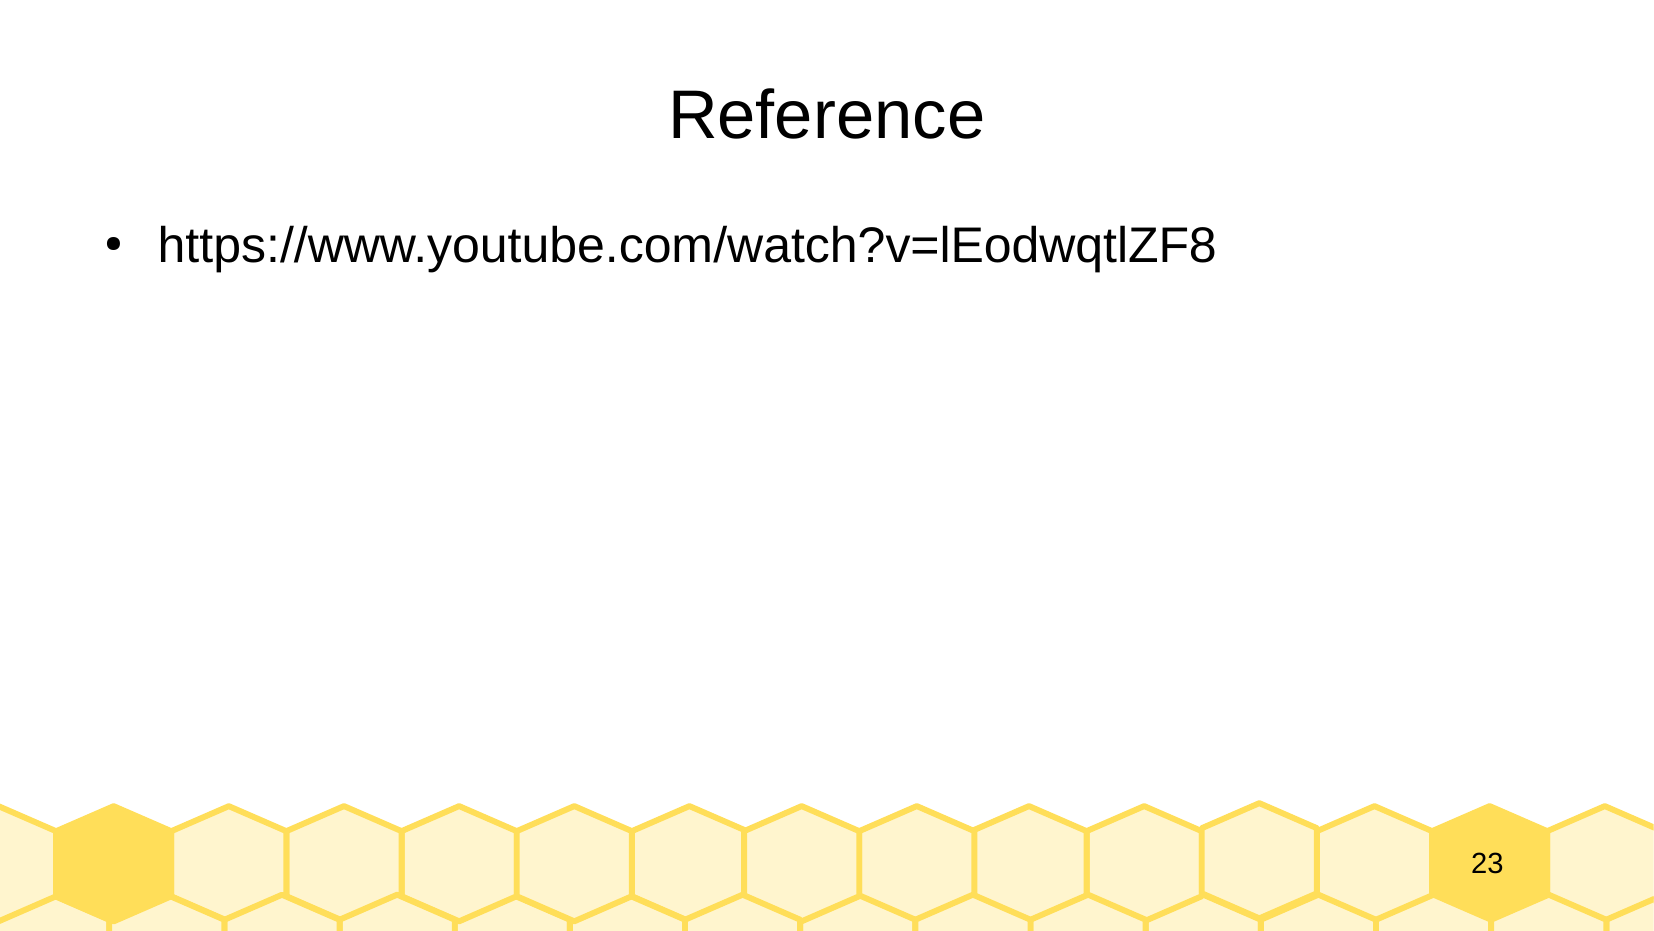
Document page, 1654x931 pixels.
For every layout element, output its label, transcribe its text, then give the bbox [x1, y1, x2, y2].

title Reference [82, 37, 1571, 193]
list https://www.youtube.com/watch?v=lEodwqtlZF8 [86, 217, 1576, 758]
